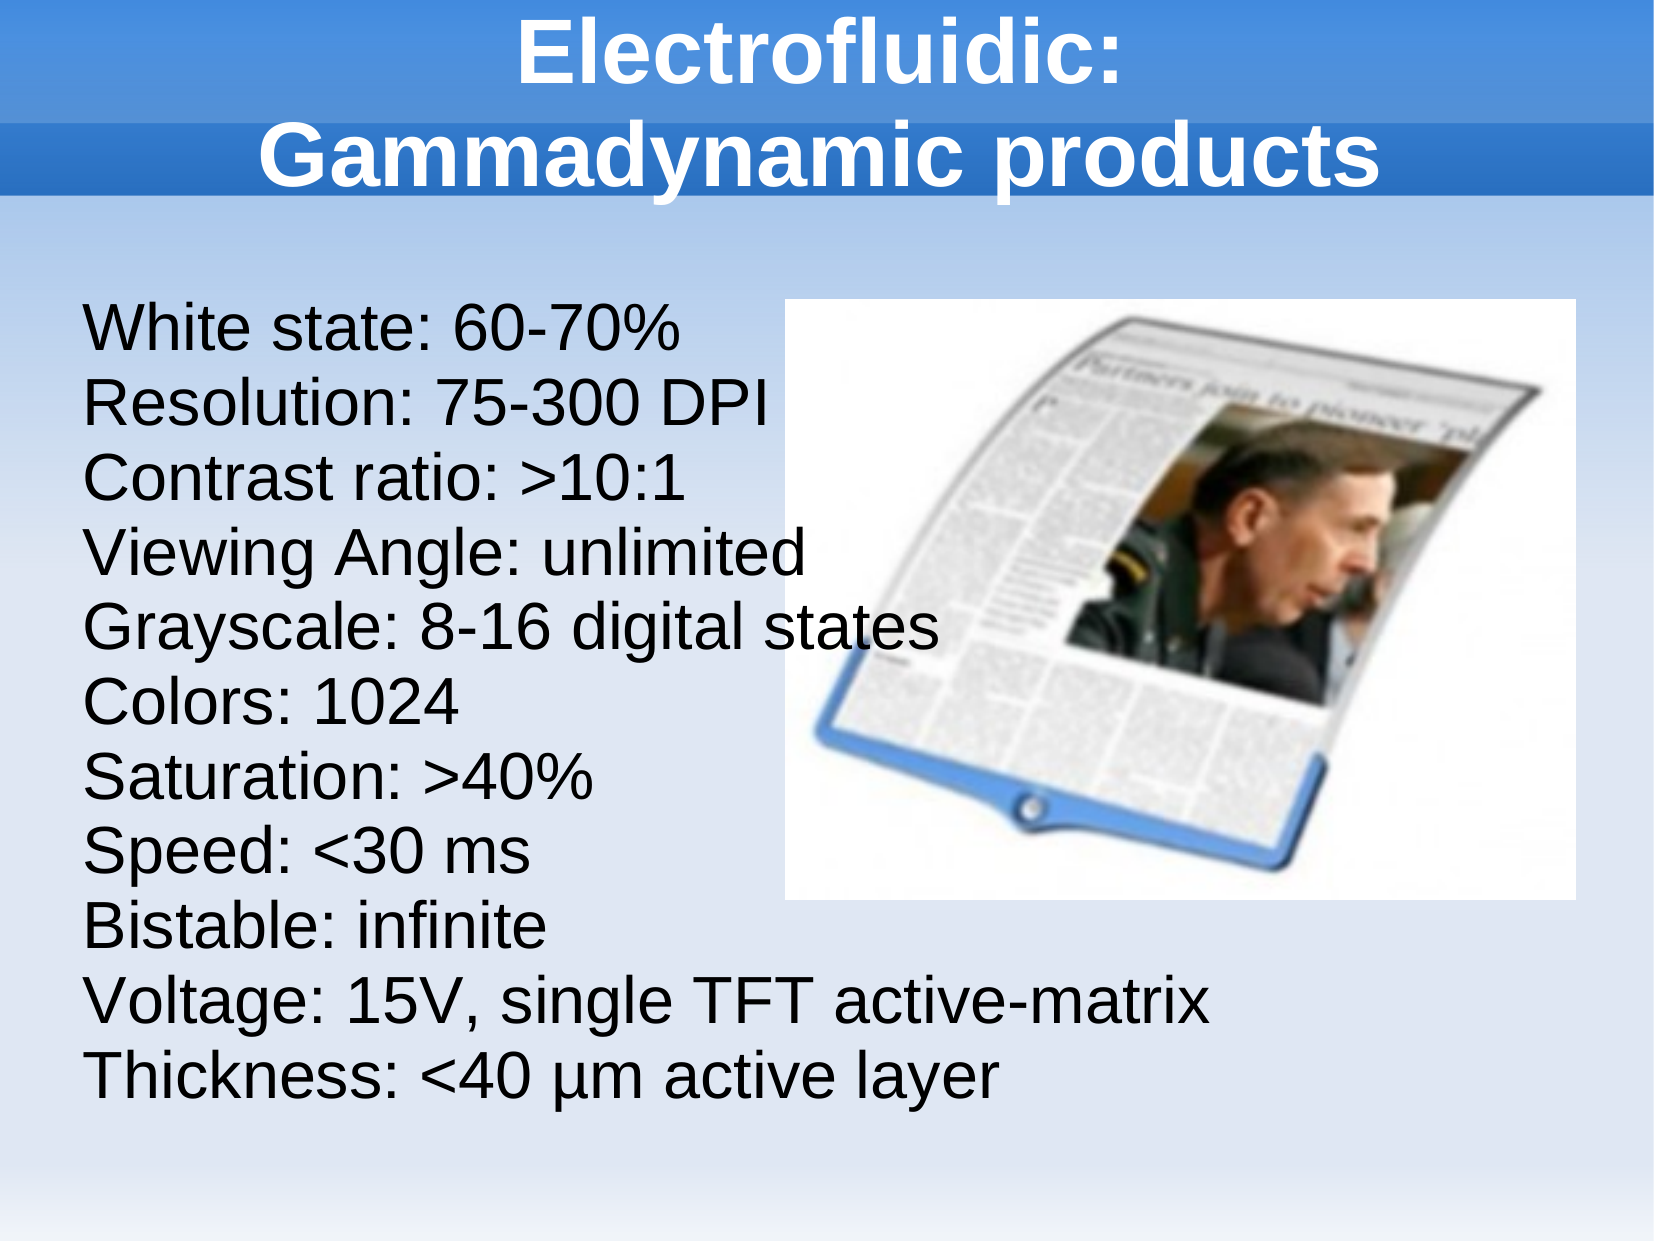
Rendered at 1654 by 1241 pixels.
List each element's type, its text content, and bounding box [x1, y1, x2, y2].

title Electrofluidic: Gammadynamic products [76, 1, 1565, 207]
list White state: 60-70% Resolution: 75-300 DPI Contrast ratio: >10:1 Viewing Angle: unlimited Grayscale: 8-16 digital states Colors: 1024 Saturation: >40% Speed: <30 ms Bistable: infinite Voltage: 15V, single TFT active-matrix Thickness: <40 µm active layer [82, 290, 1571, 1113]
picture [0, 0, 1654, 1241]
